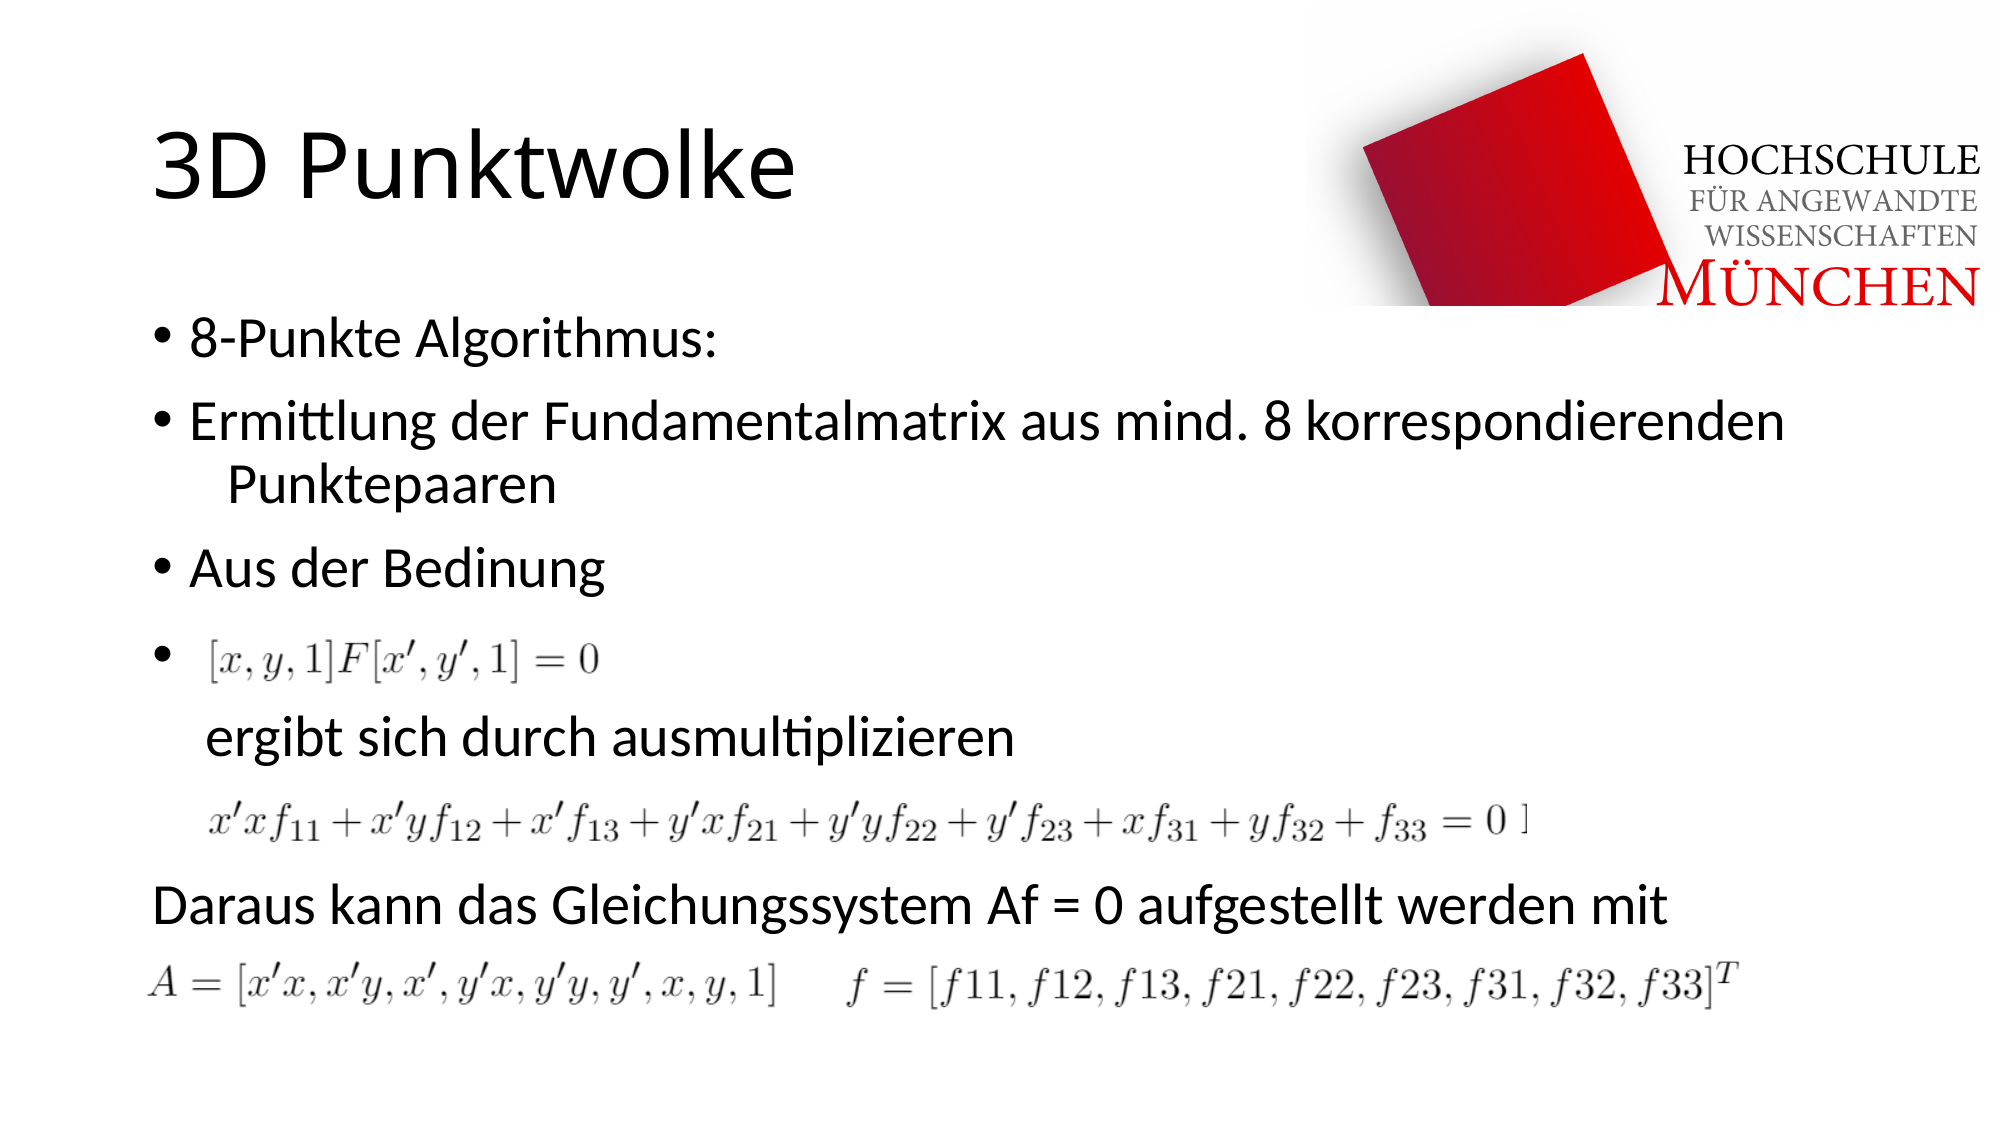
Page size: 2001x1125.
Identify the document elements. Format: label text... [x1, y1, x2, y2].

picture [834, 944, 1755, 1030]
picture [189, 773, 1527, 856]
picture [189, 614, 627, 699]
picture [137, 949, 797, 1025]
list 8-Punkte Algorithmus: Ermittlung der Fundamentalmatrix aus mind. 8 korrespondierenden Punktepaaren Aus der Bedinung ergibt sich durch ausmultiplizieren Daraus kann das Gleichungssystem Af = 0 aufgestellt werden mit [137, 299, 1863, 1014]
title 3D Punktwolke [137, 59, 1863, 278]
